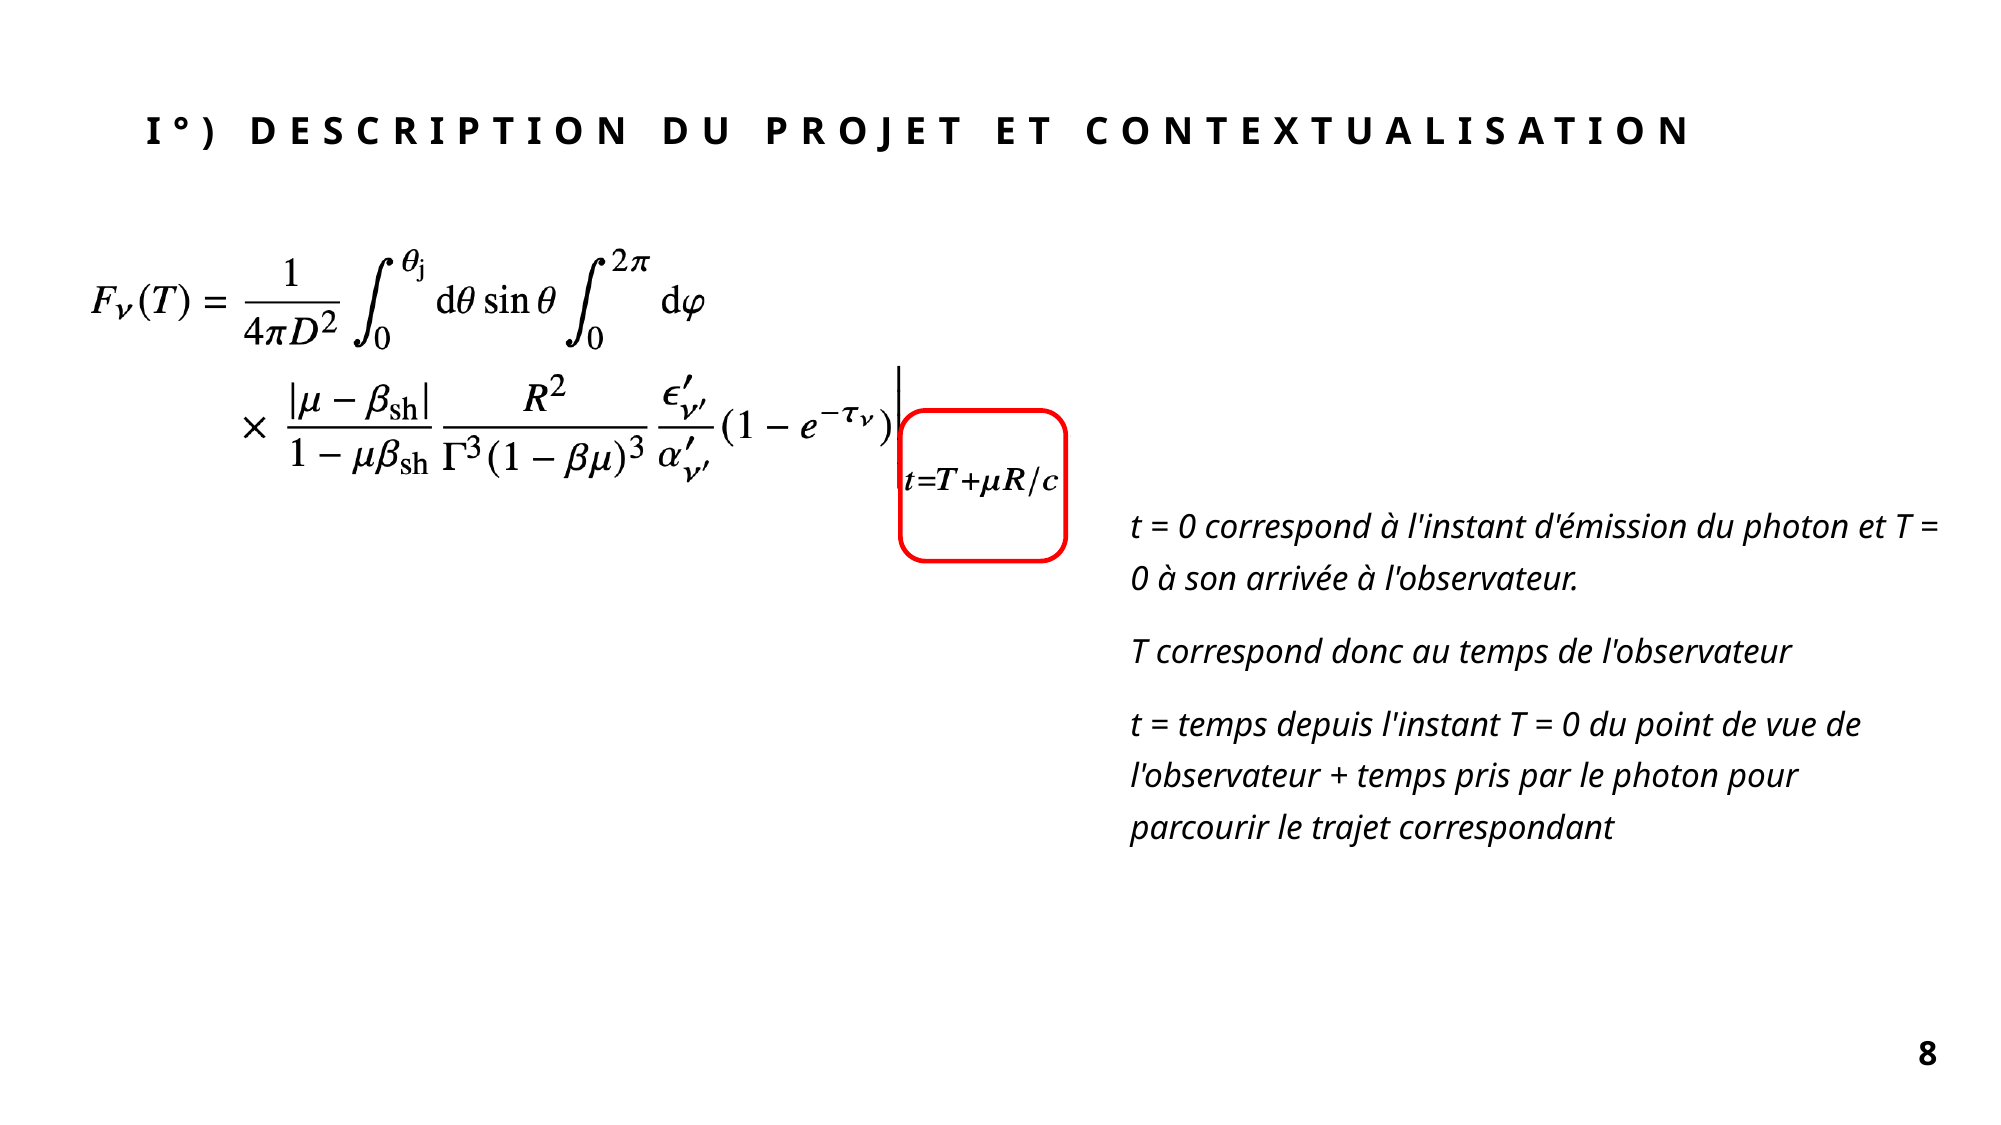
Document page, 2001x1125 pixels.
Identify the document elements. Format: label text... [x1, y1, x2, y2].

picture [71, 216, 1071, 564]
text_box I°) Description du projet et contextualisation [131, 19, 1816, 160]
text_box t = 0 correspond à l'instant d'émission du photon et T = 0 à son arrivée à l'observateur. T correspond donc au temps de l'observateur t = temps depuis l'instant T = 0 du point de vue de l'observateur + temps pris par le photon pour parcourir le trajet correspondant [1115, 486, 1981, 881]
slide_number <numéro> [1876, 1019, 1980, 1090]
picture [903, 413, 1063, 558]
